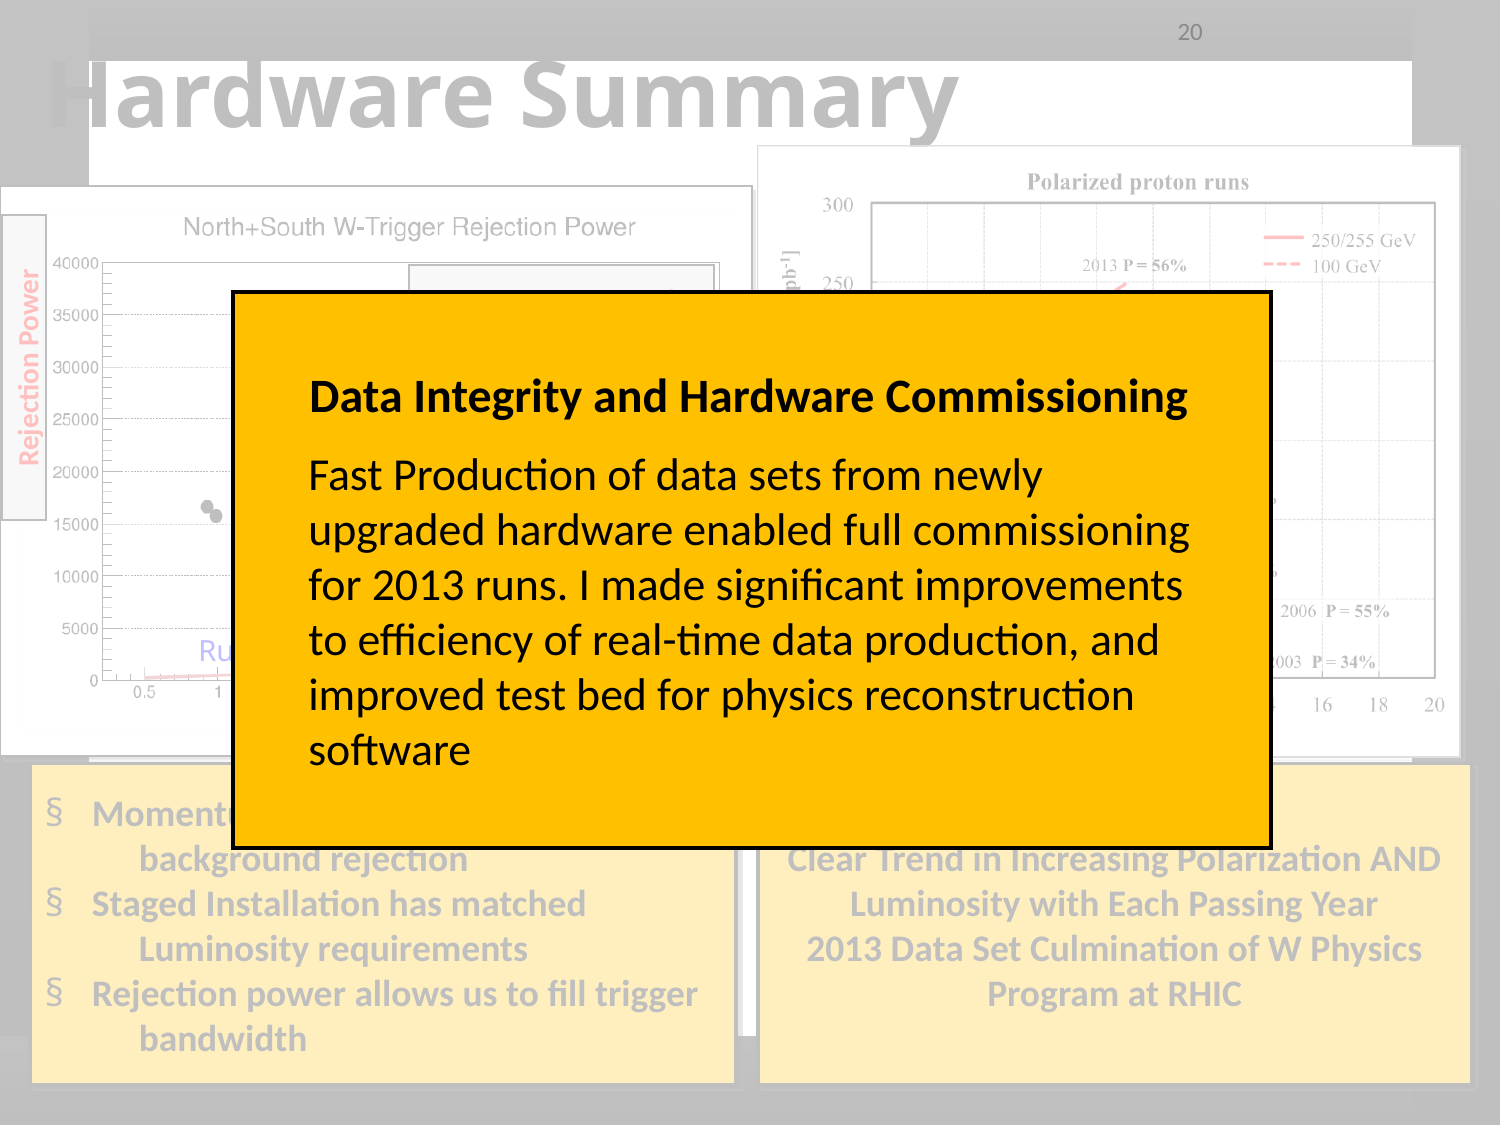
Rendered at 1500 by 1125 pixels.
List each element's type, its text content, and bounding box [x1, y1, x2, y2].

text_box [0, 0, 1500, 1125]
slide_number 20 [1162, 0, 1500, 61]
text_box Data Integrity and Hardware Commissioning Fast Production of data sets from newly upgraded hardware enabled full commissioning for 2013 runs. I made significant improvements to efficiency of real-time data production, and improved test bed for physics reconstruction software [233, 292, 1271, 848]
